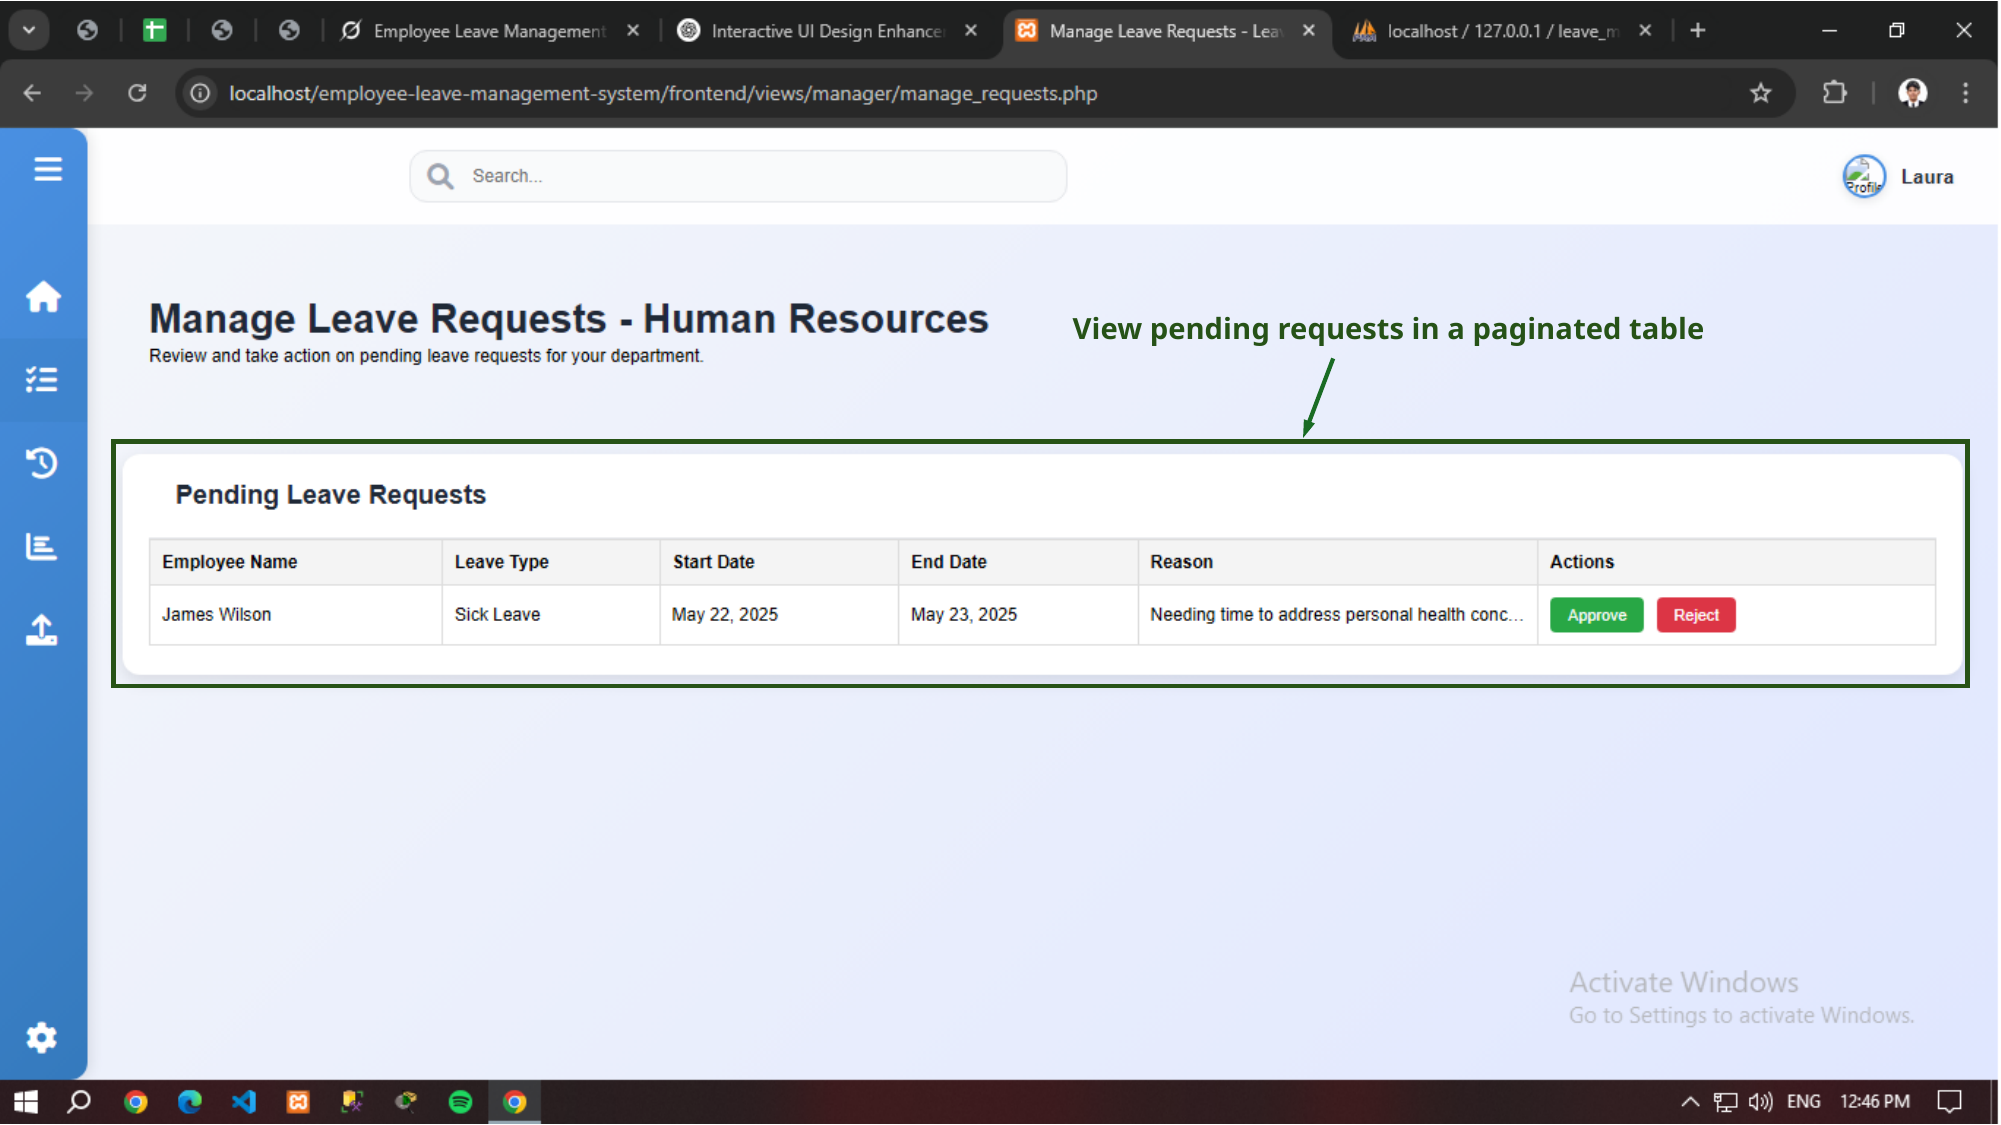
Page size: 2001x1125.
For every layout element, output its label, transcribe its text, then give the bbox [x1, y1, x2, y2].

text_box View pending requests in a paginated table [1057, 302, 1895, 353]
picture [0, 1, 2000, 1124]
